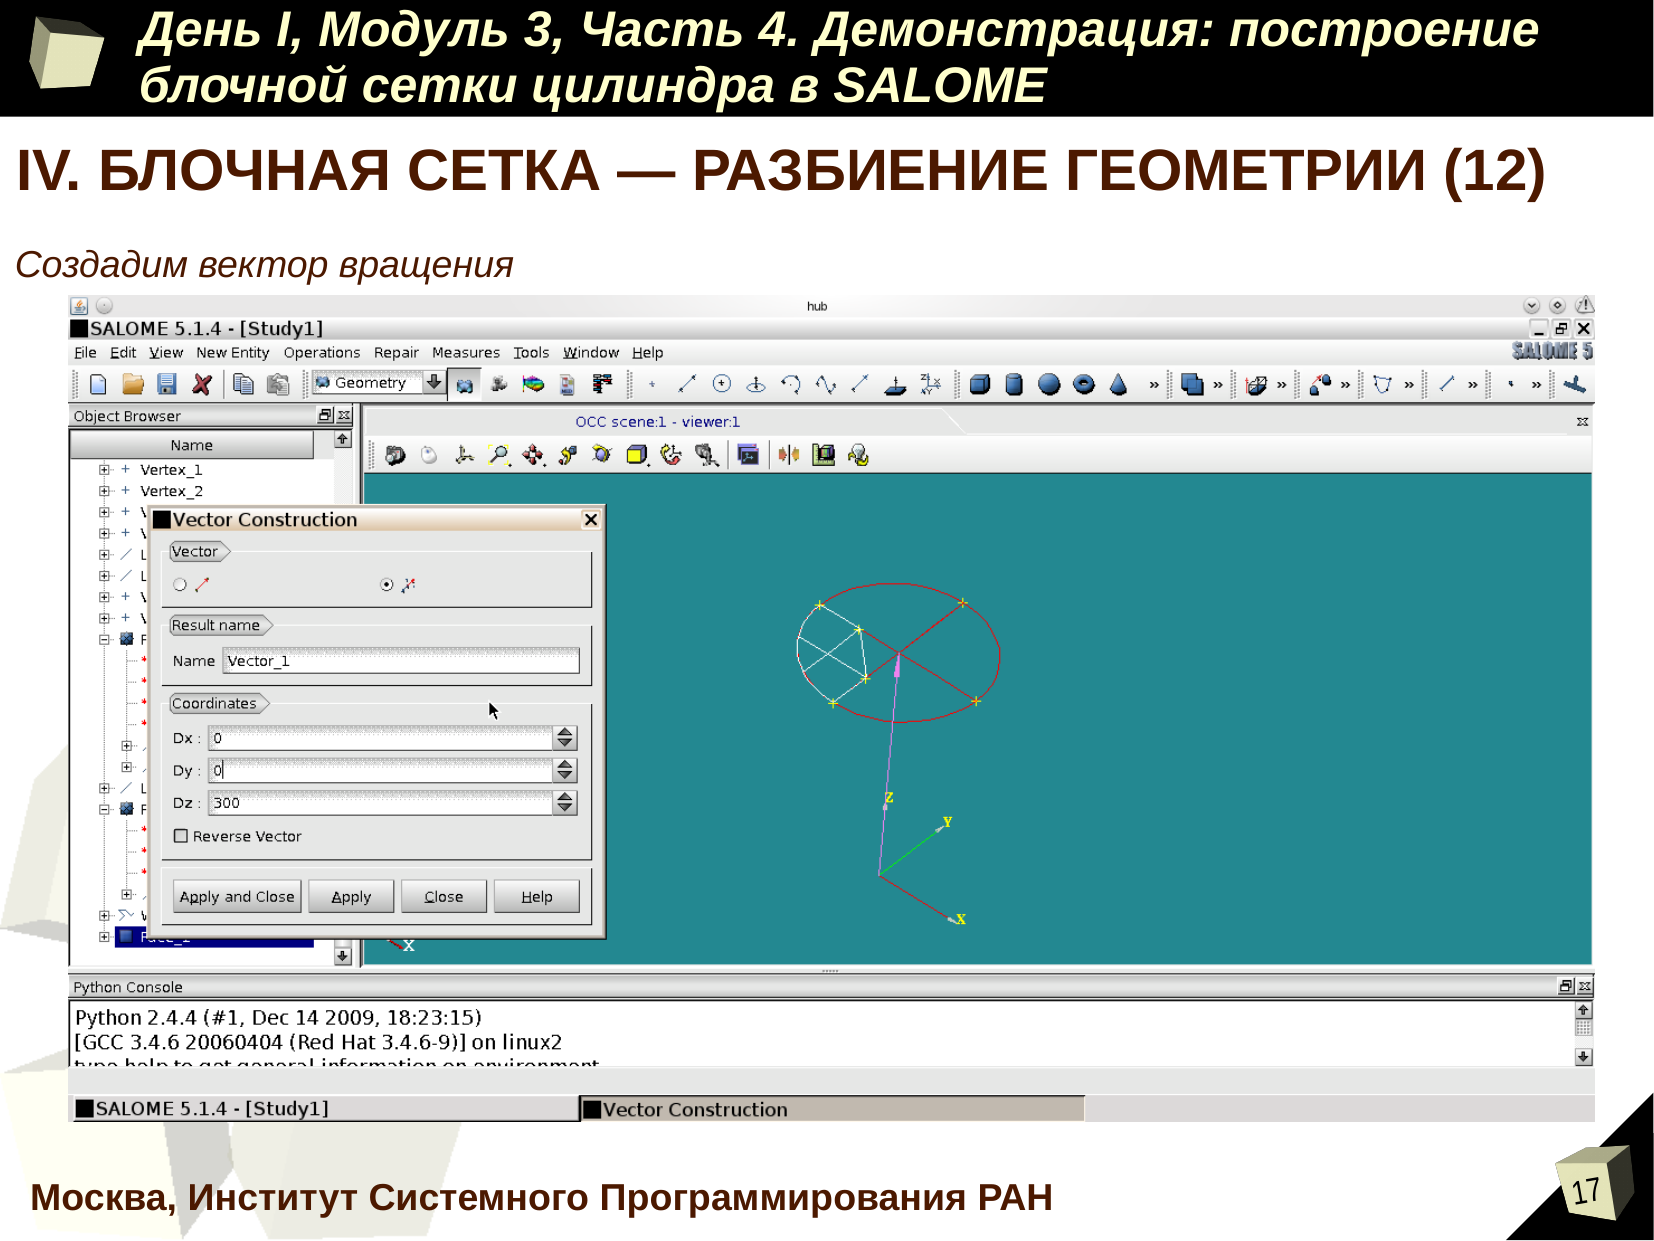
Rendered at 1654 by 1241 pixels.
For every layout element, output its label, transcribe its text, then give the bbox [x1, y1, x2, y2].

text_box IV. БЛОЧНАЯ СЕТКА — РАЗБИЕНИЕ ГЕОМЕТРИИ (12) [1, 130, 1654, 211]
picture [464, 1193, 472, 1198]
text_box Создадим вектор вращения [0, 236, 1654, 294]
picture [0, 295, 1595, 1241]
